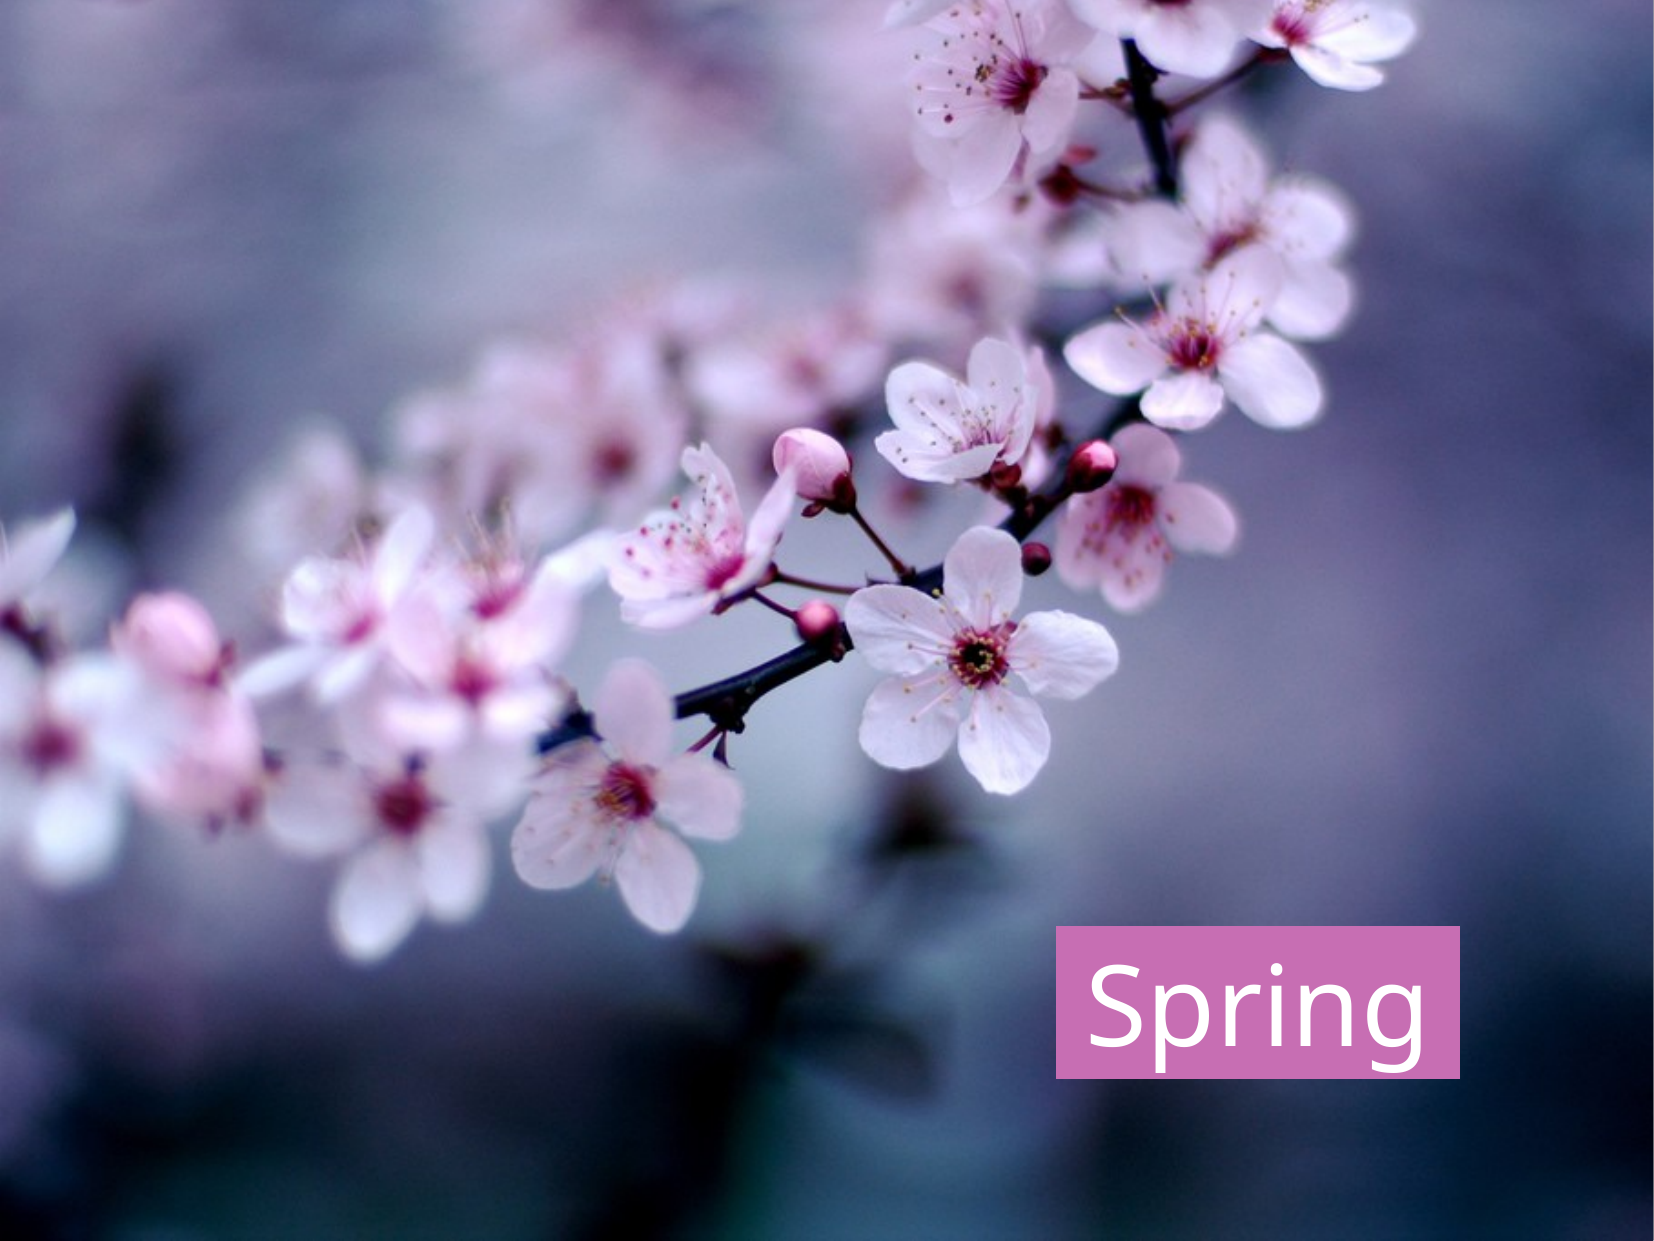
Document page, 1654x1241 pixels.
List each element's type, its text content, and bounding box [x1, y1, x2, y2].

picture [0, 0, 1654, 1241]
list Spring [844, 925, 1601, 1177]
